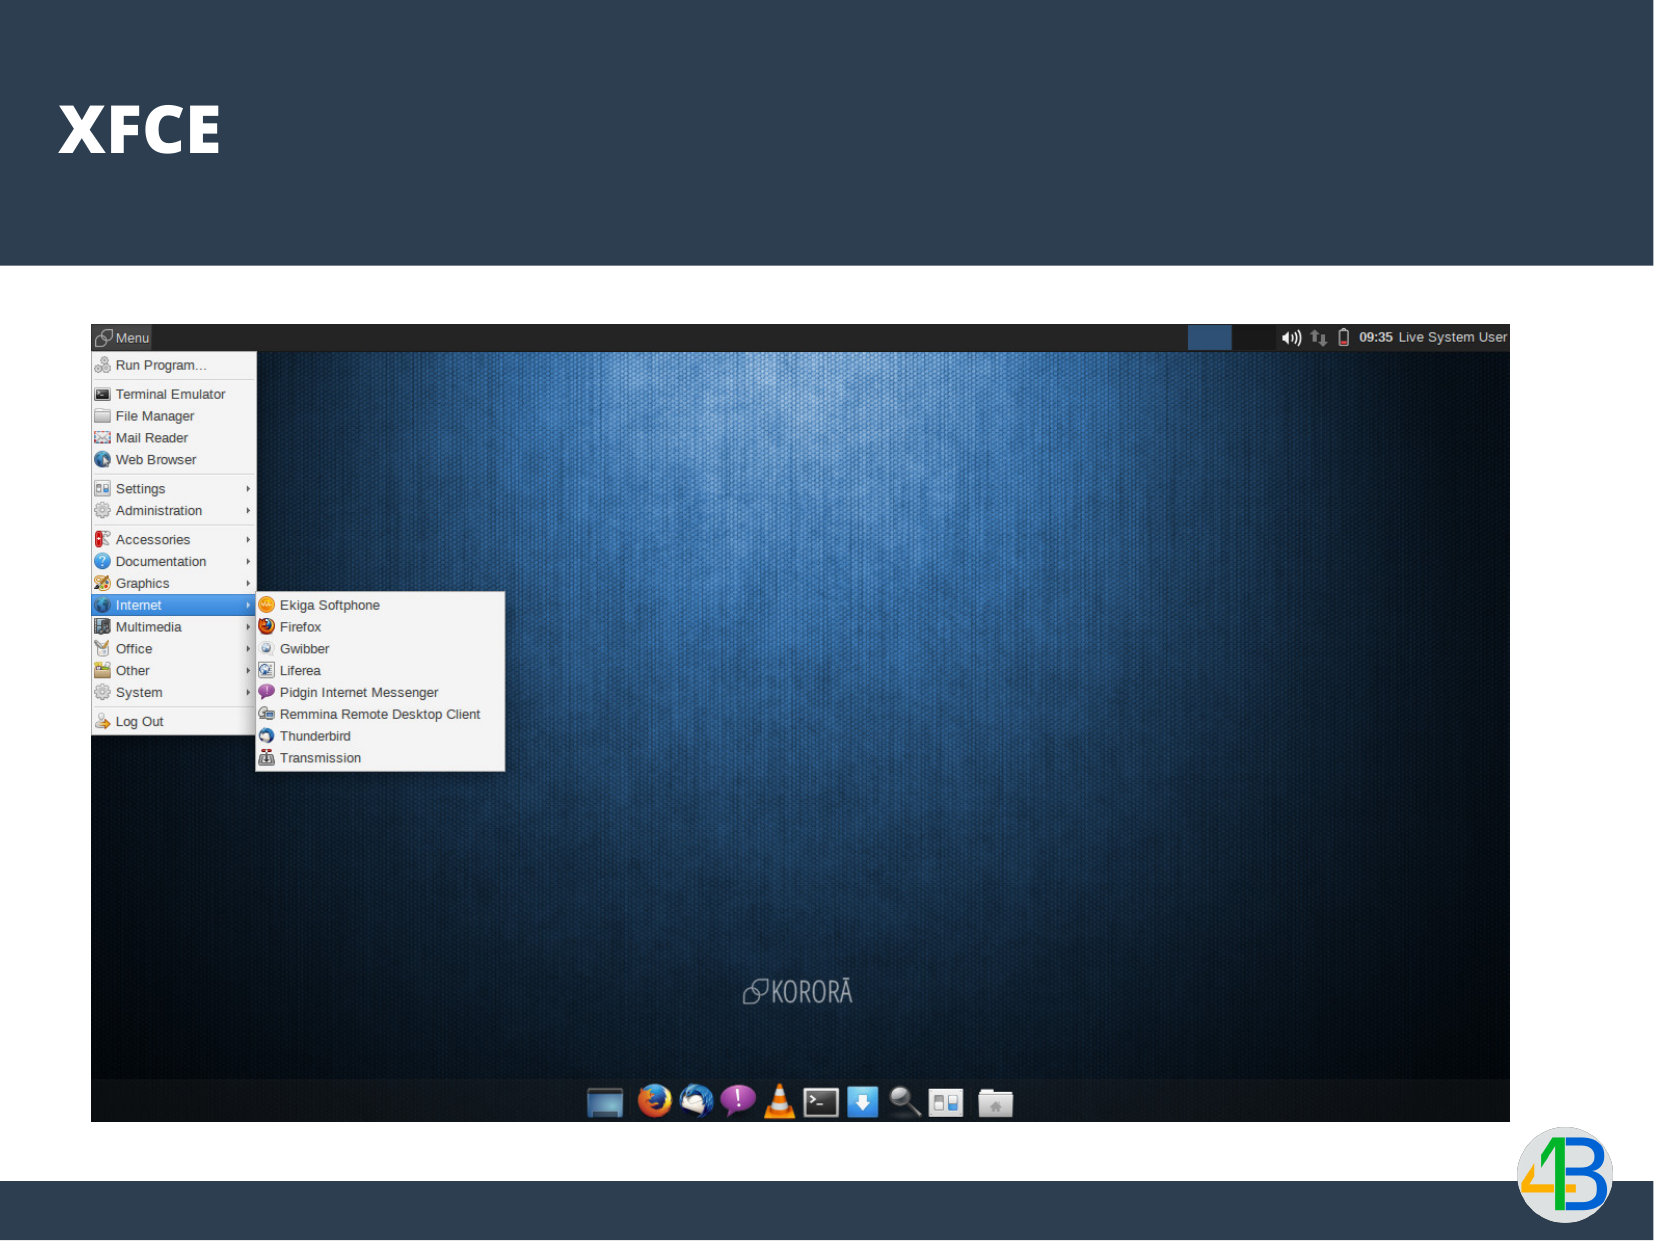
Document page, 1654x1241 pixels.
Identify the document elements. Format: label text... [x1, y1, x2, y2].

picture [1517, 1127, 1613, 1223]
title XFCE [59, 49, 1595, 207]
picture [91, 324, 1510, 1123]
